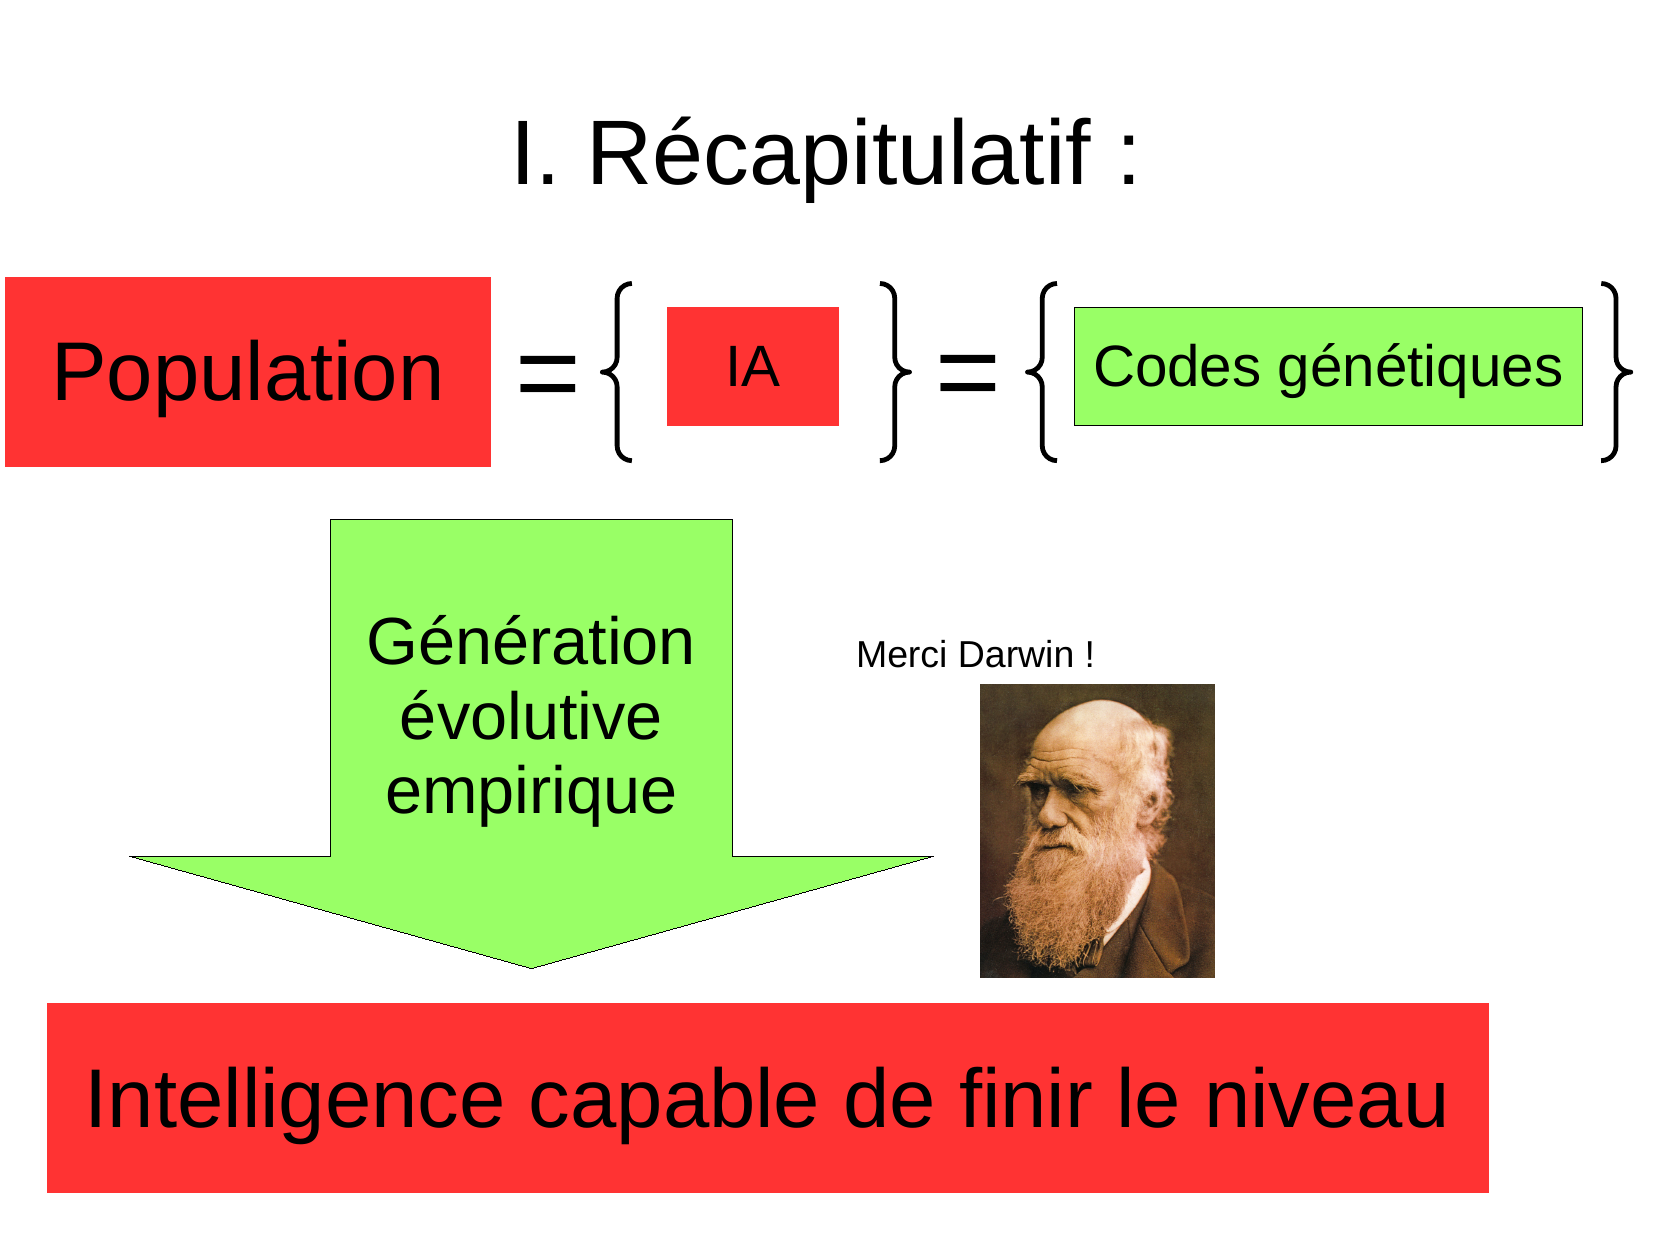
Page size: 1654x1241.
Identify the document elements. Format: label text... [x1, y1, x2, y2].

text_box IA [667, 307, 839, 426]
text_box Merci Darwin ! [841, 625, 1111, 683]
picture [980, 684, 1215, 978]
text_box Génération évolutive empirique [129, 519, 934, 969]
text_box = [920, 301, 1016, 443]
text_box Codes génétiques [1074, 307, 1583, 426]
text_box Intelligence capable de finir le niveau [47, 1003, 1489, 1193]
title I. Récapitulatif : [82, 49, 1571, 257]
text_box Population [5, 277, 491, 467]
text_box = [501, 302, 597, 443]
